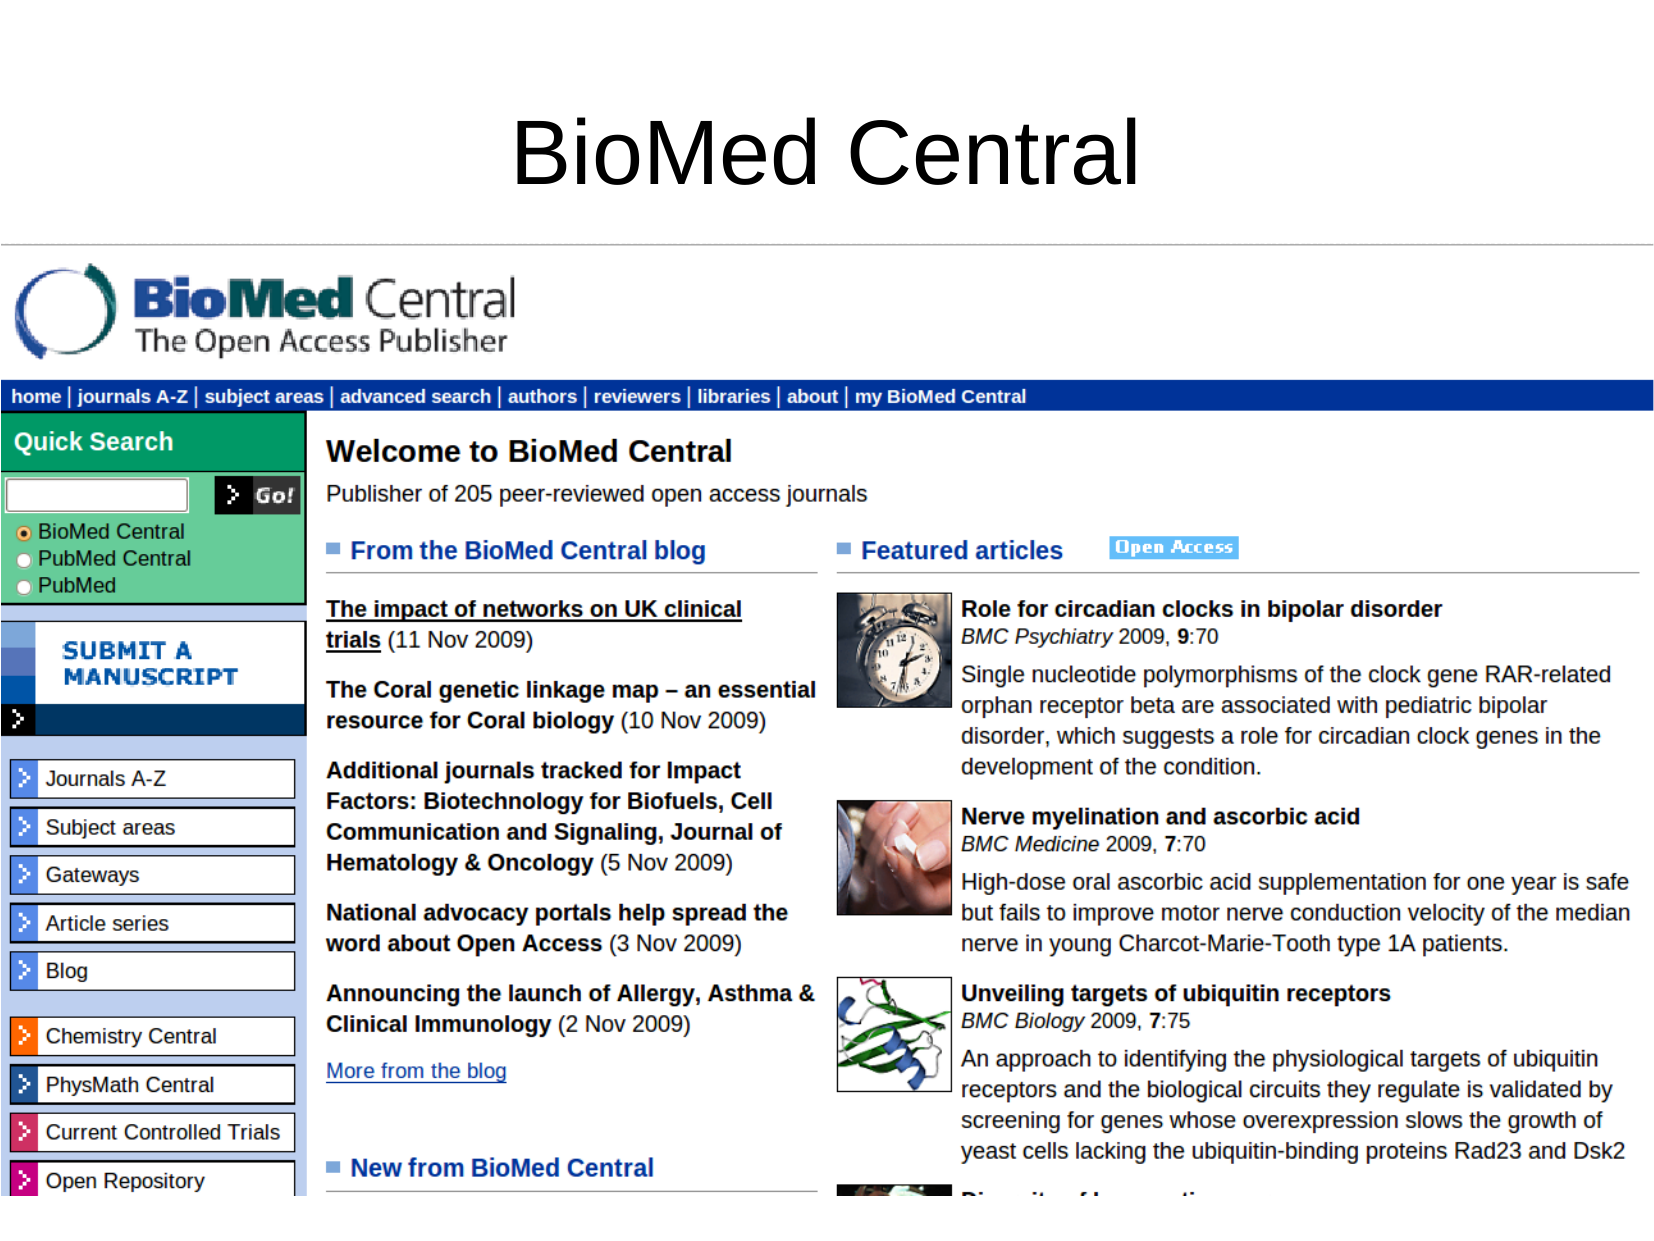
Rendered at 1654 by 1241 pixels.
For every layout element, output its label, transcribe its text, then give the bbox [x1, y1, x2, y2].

title BioMed Central [82, 56, 1571, 243]
picture [1, 243, 1654, 1196]
